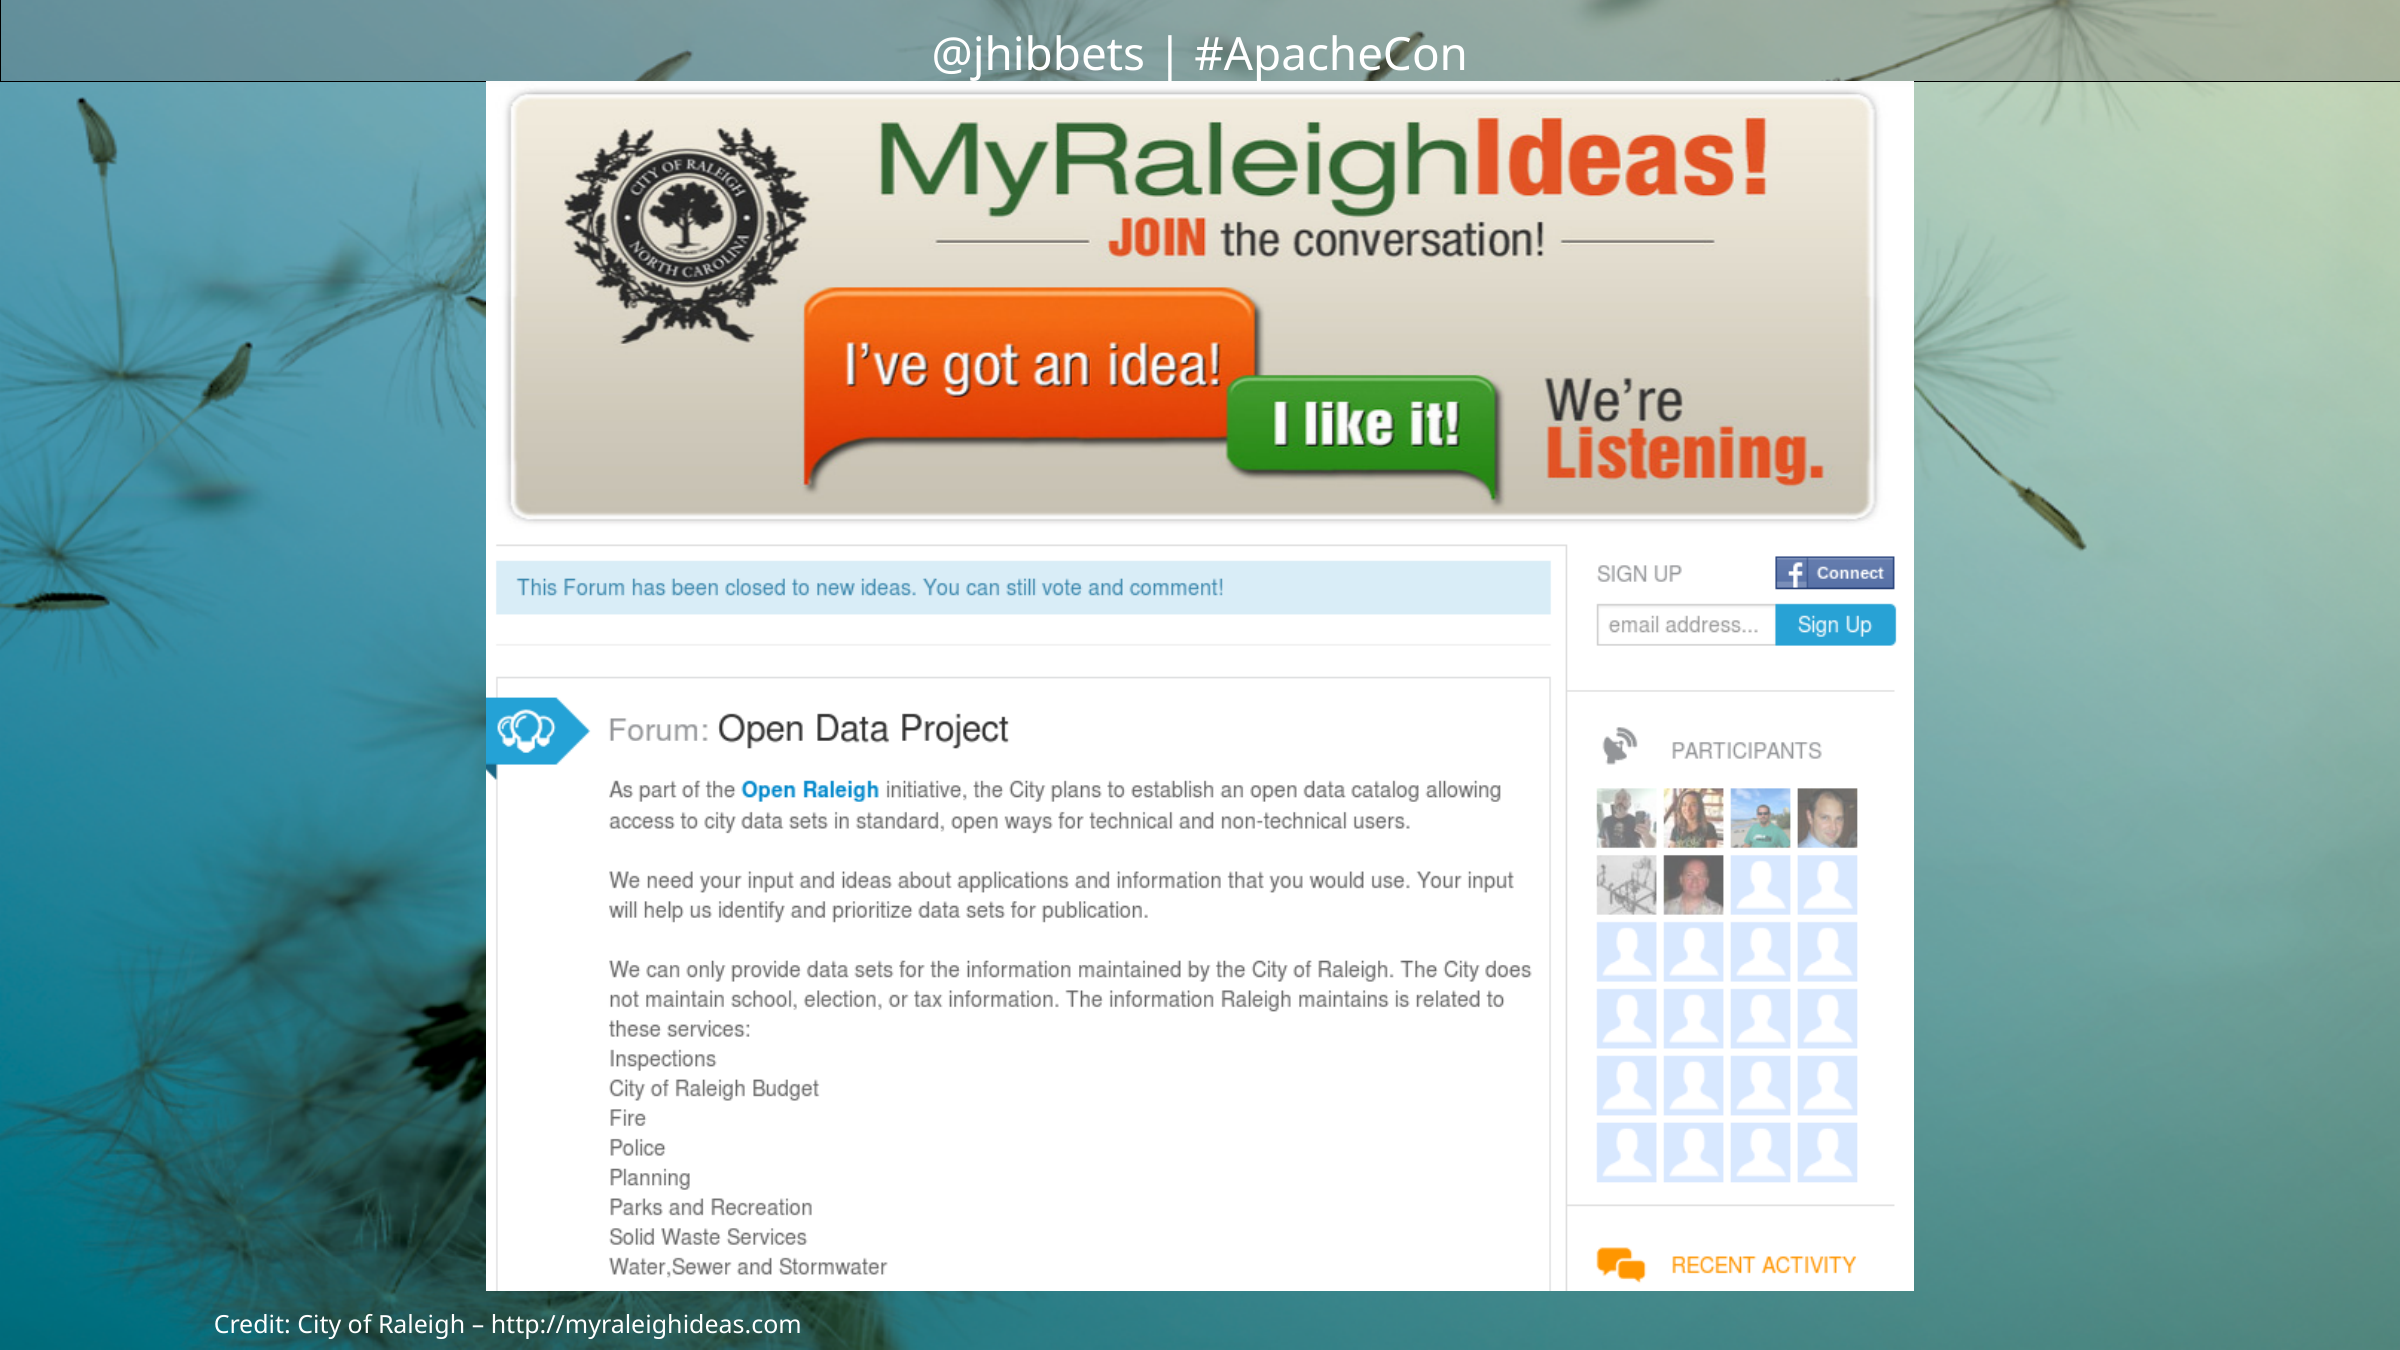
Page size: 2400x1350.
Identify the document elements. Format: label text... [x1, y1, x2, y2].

text_box Credit: City of Raleigh – http://myraleighideas.com [199, 1298, 1115, 1346]
picture [0, 81, 2400, 1350]
